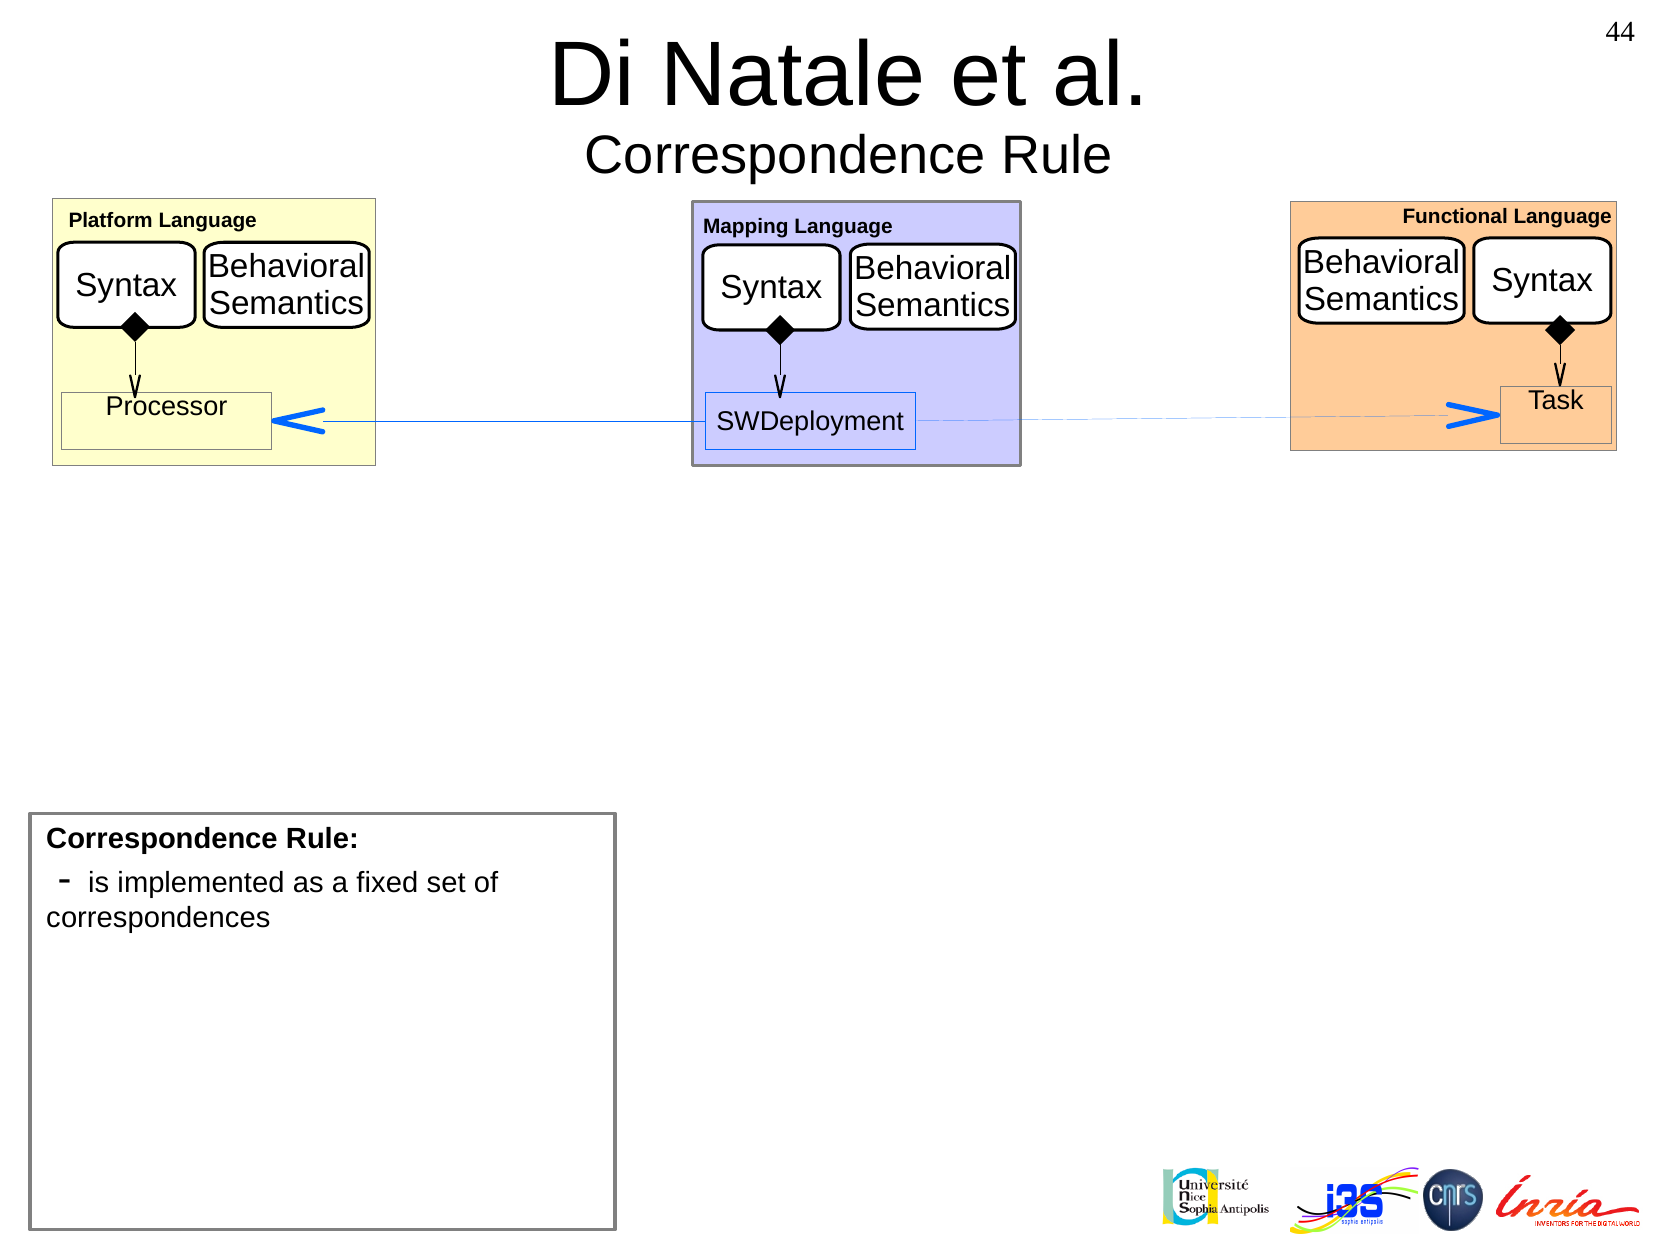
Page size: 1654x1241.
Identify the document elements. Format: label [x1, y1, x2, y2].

text_box [677, 208, 1021, 466]
title [105, 0, 1594, 208]
picture [1137, 1150, 1647, 1241]
text_box [52, 198, 376, 466]
text_box [30, 813, 616, 1230]
text_box [1290, 197, 1635, 451]
